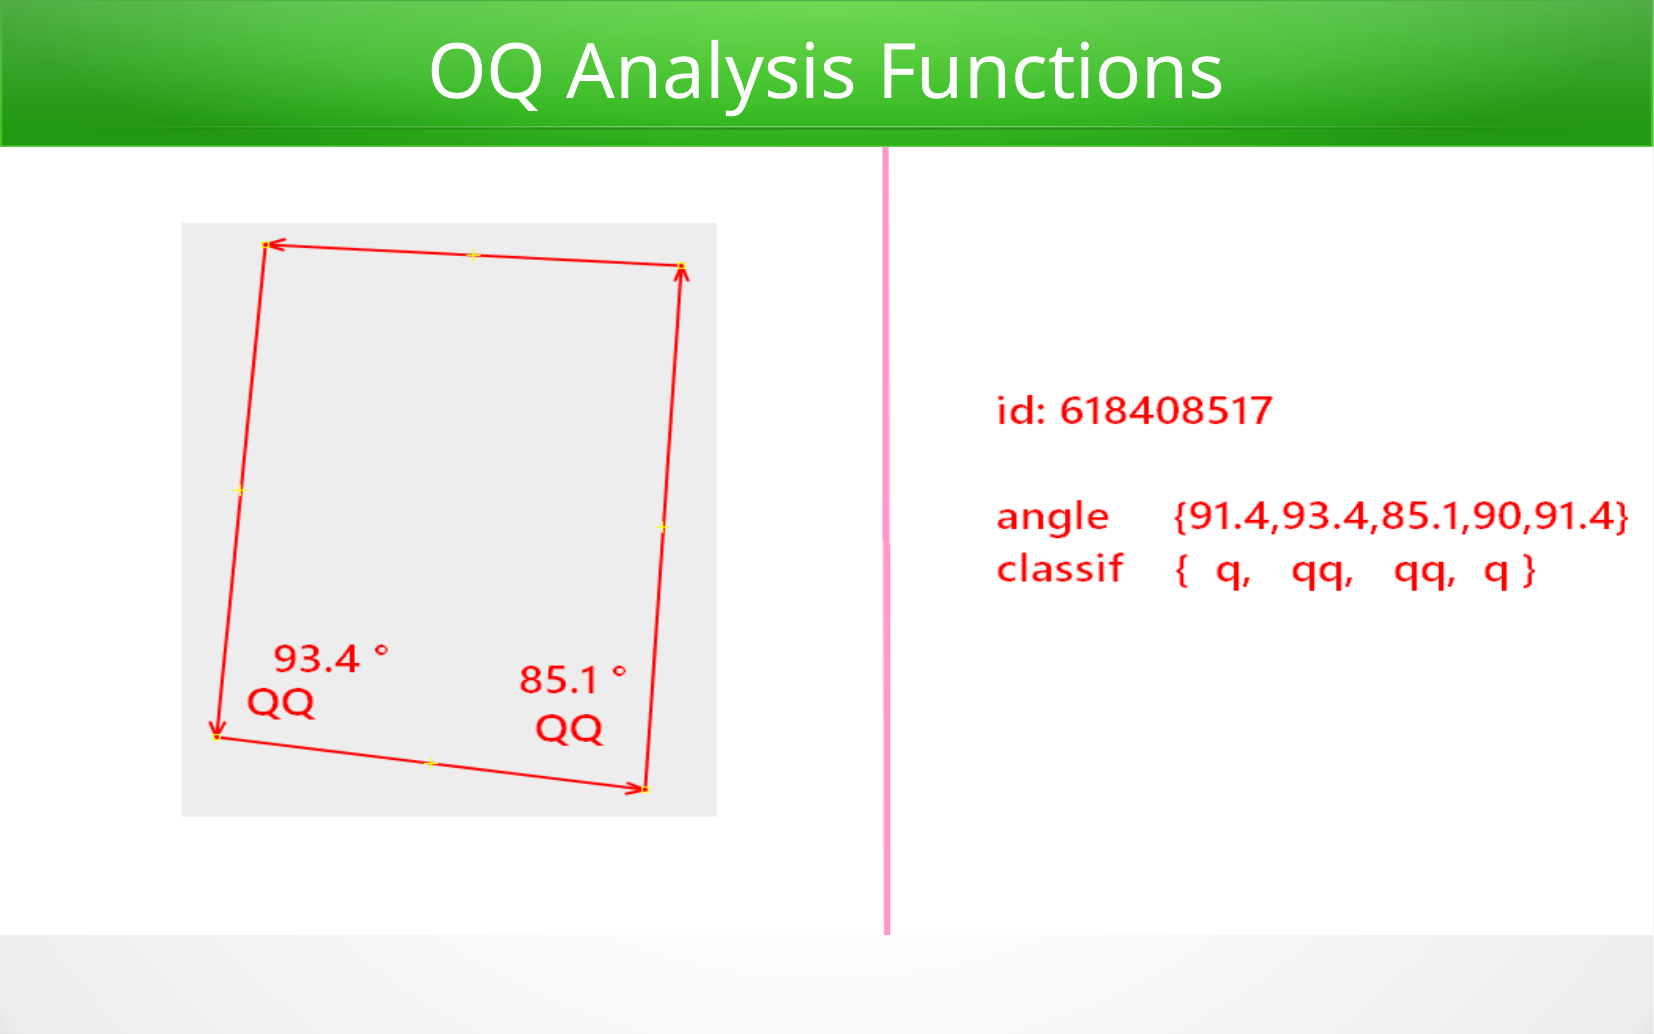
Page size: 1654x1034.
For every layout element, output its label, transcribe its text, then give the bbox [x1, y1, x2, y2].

title OQ Analysis Functions [82, 9, 1571, 128]
picture [0, 0, 1654, 1034]
